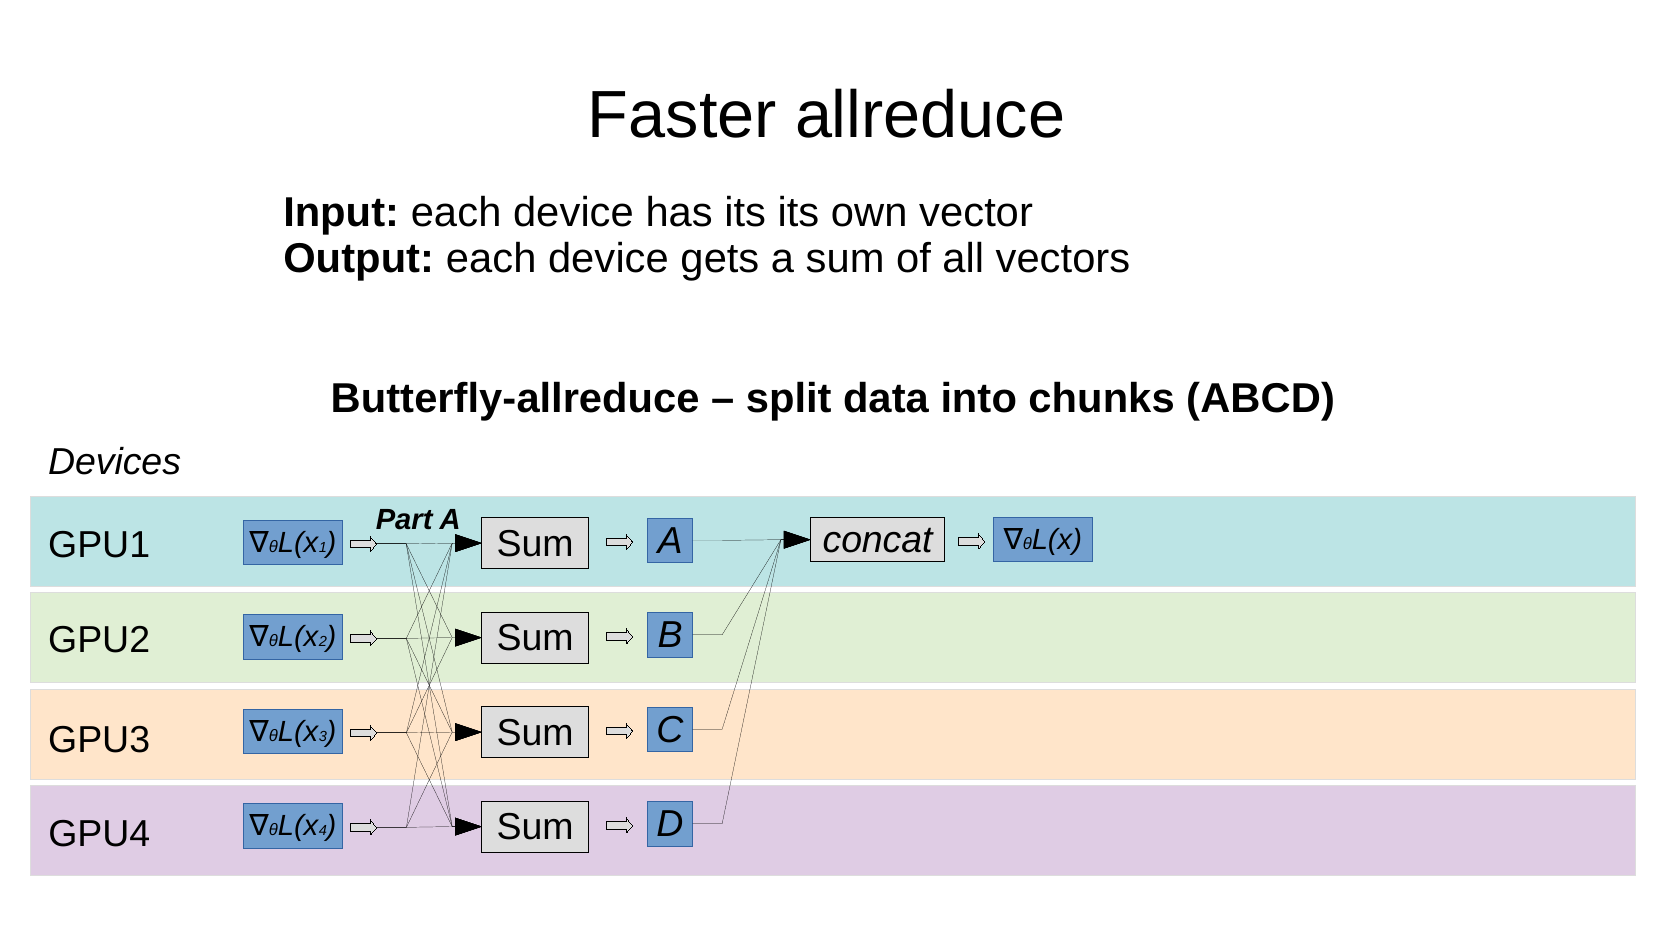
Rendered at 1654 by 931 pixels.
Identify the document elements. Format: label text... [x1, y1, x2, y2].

text_box [408, 785, 451, 827]
text_box Part A [361, 495, 544, 544]
text_box [419, 733, 436, 778]
text_box B [647, 612, 693, 658]
text_box [422, 593, 436, 634]
text_box [438, 592, 764, 683]
text_box Sum [481, 612, 589, 664]
text_box Sum [527, 544, 536, 554]
text_box [443, 785, 447, 800]
text_box [753, 547, 778, 587]
text_box [438, 759, 444, 780]
text_box [432, 689, 449, 723]
text_box [732, 689, 1636, 780]
text_box D [647, 801, 693, 847]
text_box Sum [481, 517, 589, 569]
text_box [419, 673, 427, 683]
text_box concat [810, 517, 945, 562]
text_box [419, 689, 426, 698]
text_box A [647, 518, 693, 563]
text_box [425, 642, 433, 680]
text_box Input: each device has its its own vector Output: each device gets a sum of all vectors Butterfly-allreduce – split data into chunks (ABCD) [268, 181, 1398, 429]
text_box GPU1 [33, 516, 226, 574]
text_box [409, 552, 426, 587]
text_box [438, 733, 451, 753]
text_box [431, 663, 436, 679]
text_box [430, 733, 440, 761]
text_box Devices [33, 433, 226, 491]
text_box [446, 496, 1636, 587]
text_box [425, 691, 436, 732]
text_box Sum [481, 801, 589, 853]
text_box [408, 785, 426, 821]
text_box GPU4 [33, 805, 226, 863]
text_box [30, 592, 417, 683]
text_box [438, 618, 451, 637]
text_box [422, 693, 427, 710]
text_box [419, 592, 428, 603]
text_box [422, 661, 427, 678]
text_box [431, 592, 440, 604]
text_box [442, 570, 447, 587]
text_box [415, 592, 421, 611]
text_box [412, 573, 416, 587]
text_box C [647, 707, 693, 752]
text_box [423, 719, 428, 732]
text_box [438, 592, 444, 612]
text_box [431, 692, 451, 732]
text_box [407, 733, 421, 754]
text_box [30, 785, 1636, 876]
text_box [422, 639, 428, 652]
text_box [430, 767, 440, 780]
title Faster allreduce [82, 37, 1571, 193]
text_box ∇θL(x1) [243, 520, 343, 565]
text_box [407, 618, 421, 638]
text_box [30, 496, 412, 587]
text_box ∇θL(x) [993, 517, 1093, 562]
text_box [30, 689, 417, 780]
text_box ∇θL(x4) [243, 803, 343, 849]
text_box GPU2 [33, 610, 226, 668]
text_box [408, 639, 424, 667]
text_box [433, 785, 449, 817]
text_box [415, 759, 428, 780]
text_box [767, 560, 776, 587]
text_box Sum [481, 706, 589, 758]
text_box [432, 553, 449, 587]
text_box [737, 592, 769, 683]
text_box [407, 544, 451, 587]
text_box [408, 704, 424, 732]
text_box [409, 647, 421, 681]
text_box ∇θL(x2) [243, 614, 343, 660]
text_box [431, 672, 439, 683]
text_box GPU3 [33, 711, 226, 768]
text_box [435, 638, 451, 666]
text_box ∇θL(x3) [243, 709, 343, 754]
text_box [410, 690, 421, 722]
text_box [752, 592, 1636, 683]
text_box [430, 609, 440, 637]
text_box [442, 689, 749, 780]
text_box [430, 638, 436, 653]
text_box [419, 609, 428, 637]
